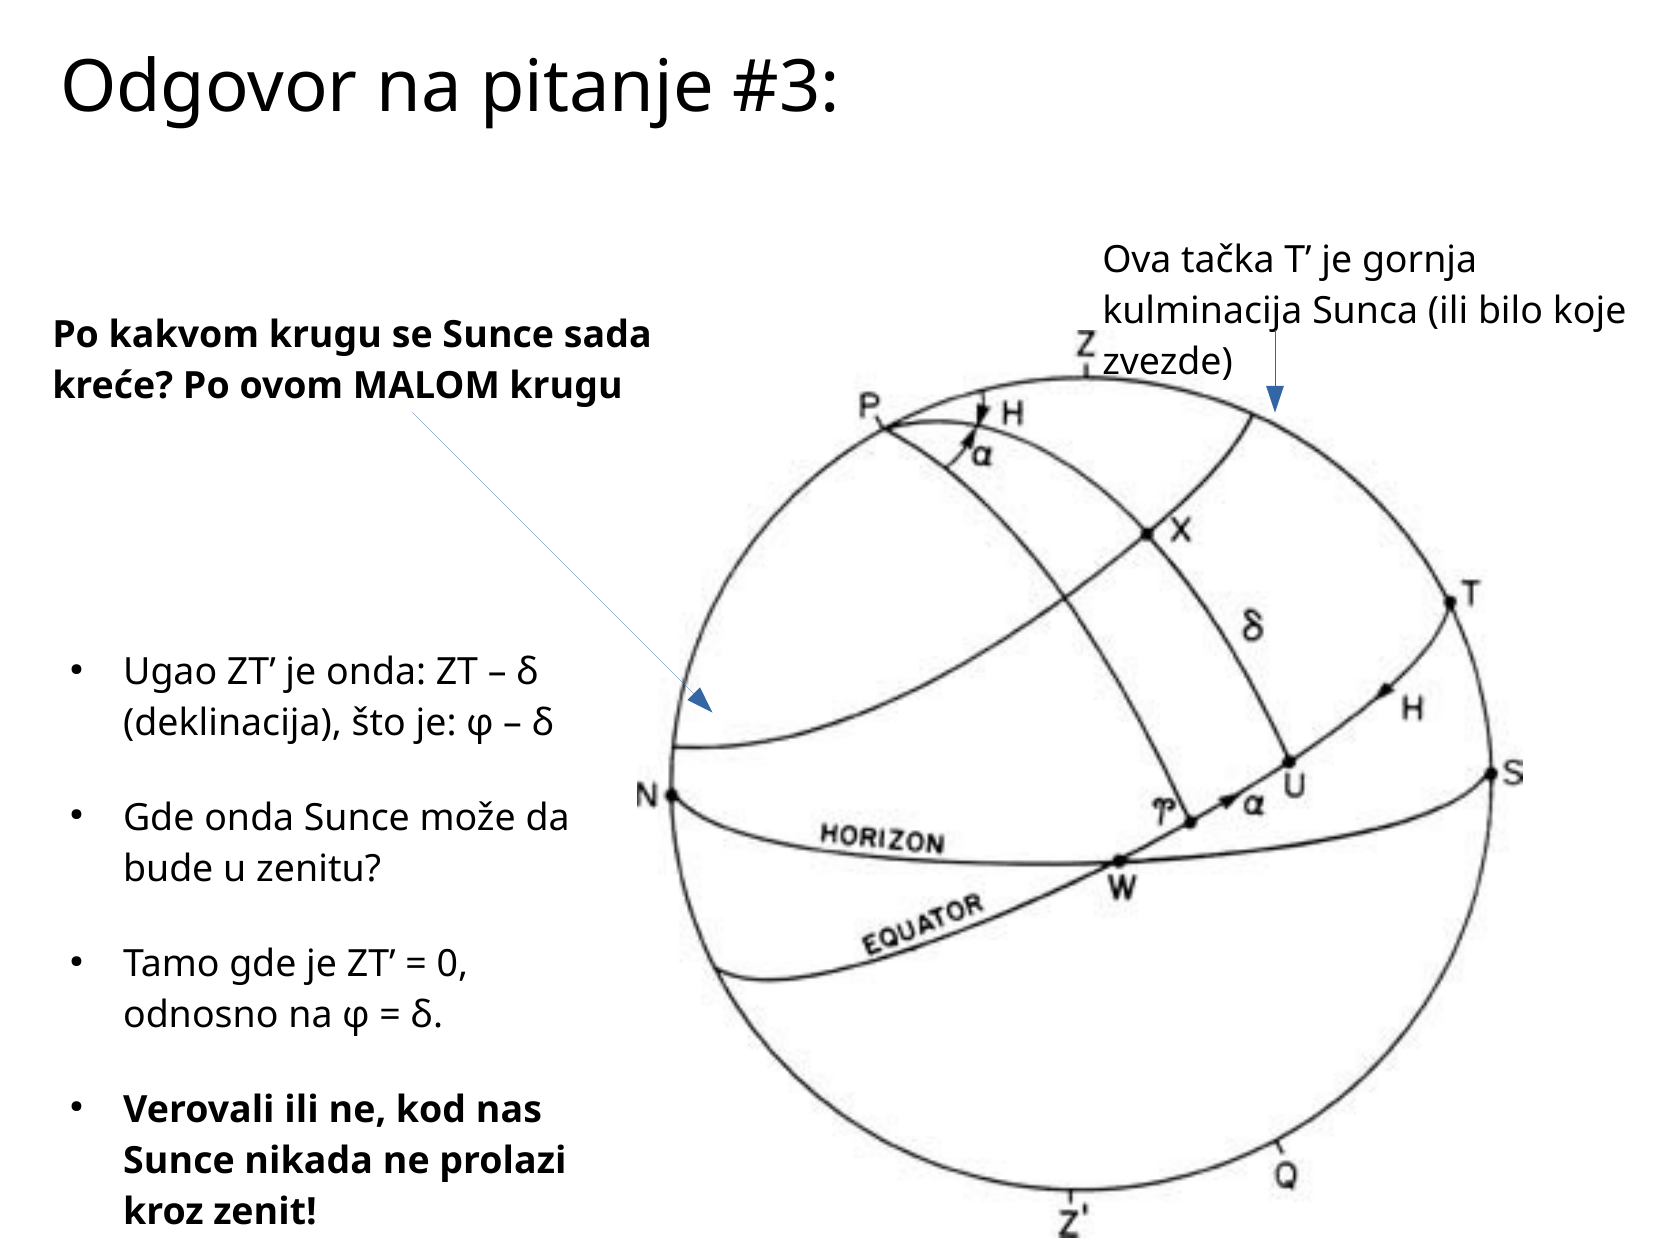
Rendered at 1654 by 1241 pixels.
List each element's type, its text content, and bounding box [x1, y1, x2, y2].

picture [637, 330, 1523, 1238]
title Odgovor na pitanje #3: [59, 17, 1648, 151]
text_box Ova tačka T’ je gornja kulminacija Sunca (ili bilo koje zvezde) [1087, 225, 1654, 374]
text_box Po kakvom krugu se Sunce sada kreće? Po ovom MALOM krugu [37, 300, 713, 493]
text_box Ugao ZT’ je onda: ZT – δ (deklinacija), što je: φ – δ Gde onda Sunce može da bude u zenitu? Tamo gde je ZT’ = 0, odnosno na φ = δ. Verovali ili ne, kod nas Sunce nikada ne prolazi kroz zenit! [37, 637, 604, 1201]
